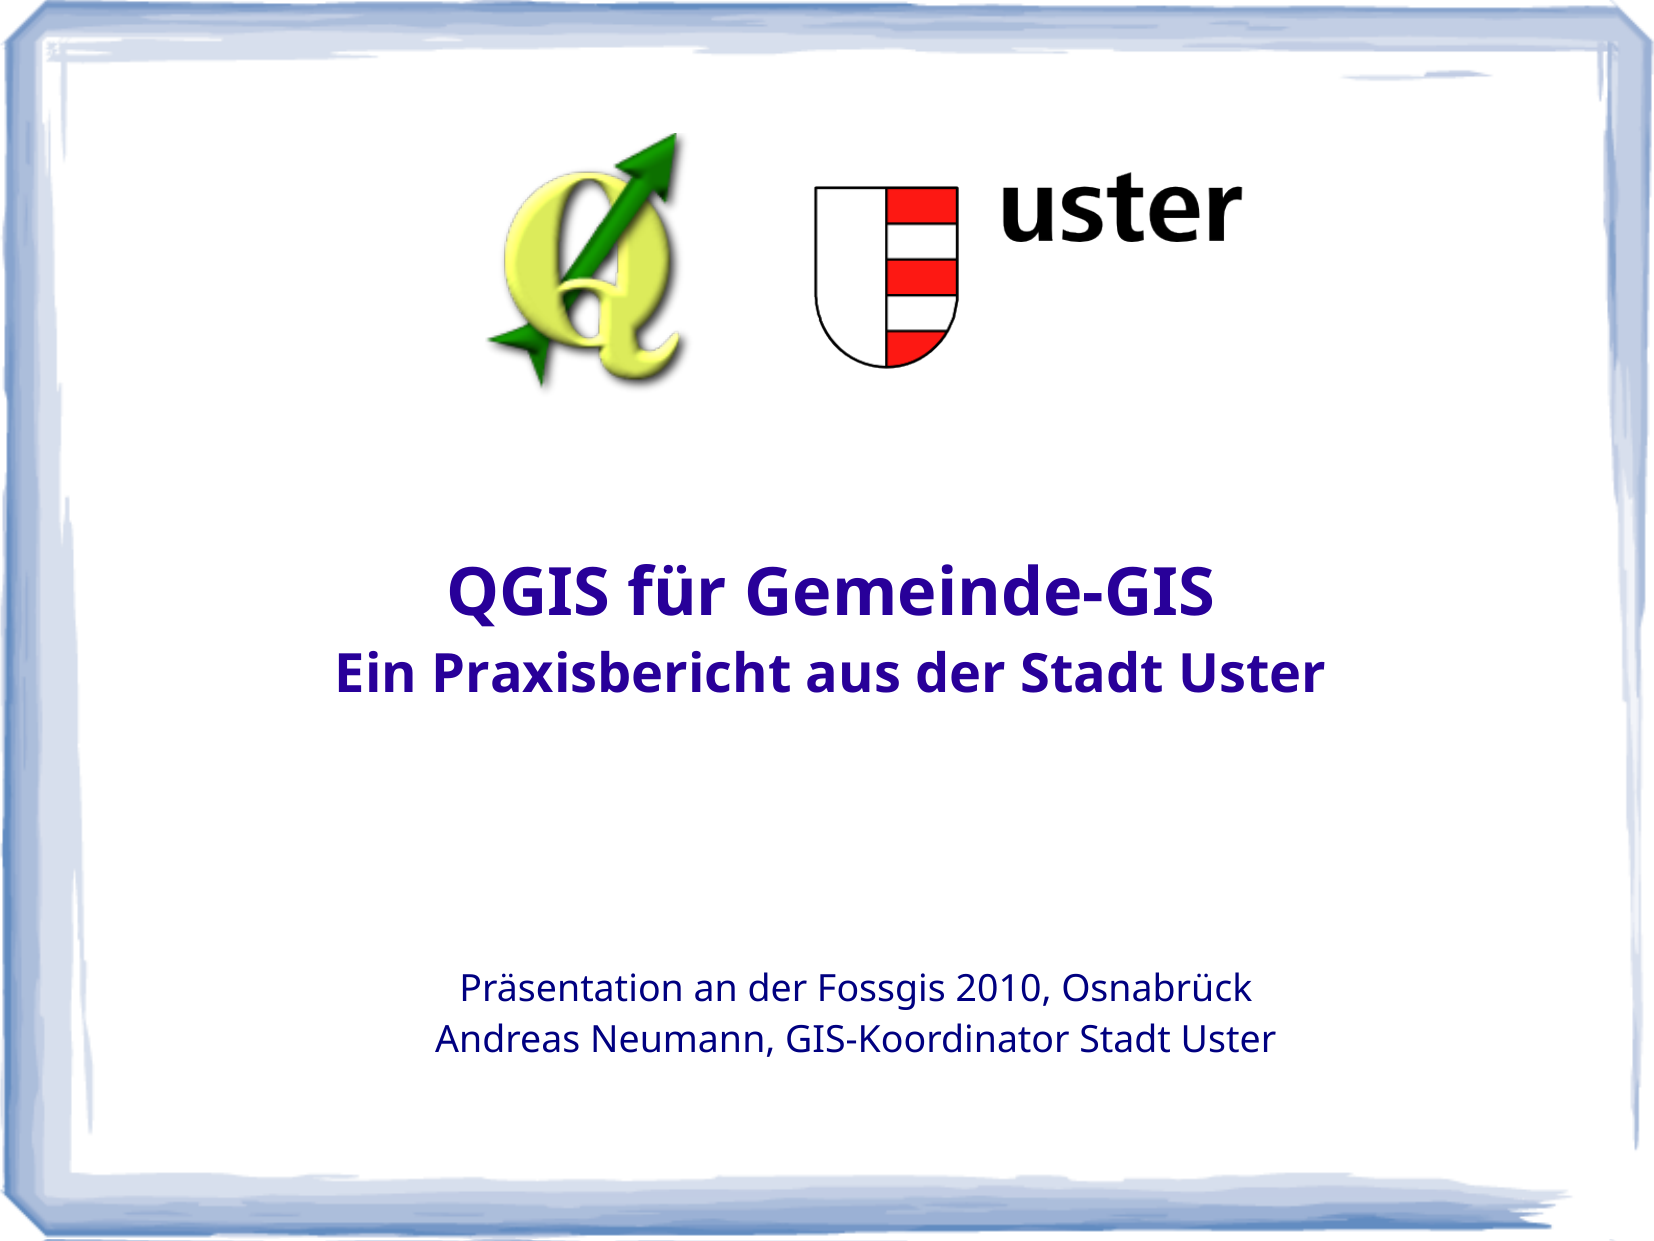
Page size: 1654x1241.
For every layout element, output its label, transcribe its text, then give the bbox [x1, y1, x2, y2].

picture [0, 0, 1654, 1241]
subtitle QGIS für Gemeinde-GIS Ein Praxisbericht aus der Stadt Uster [86, 225, 1576, 1028]
text_box Präsentation an der Fossgis 2010, Osnabrück Andreas Neumann, GIS-Koordinator Stadt Uster [420, 954, 1242, 1057]
